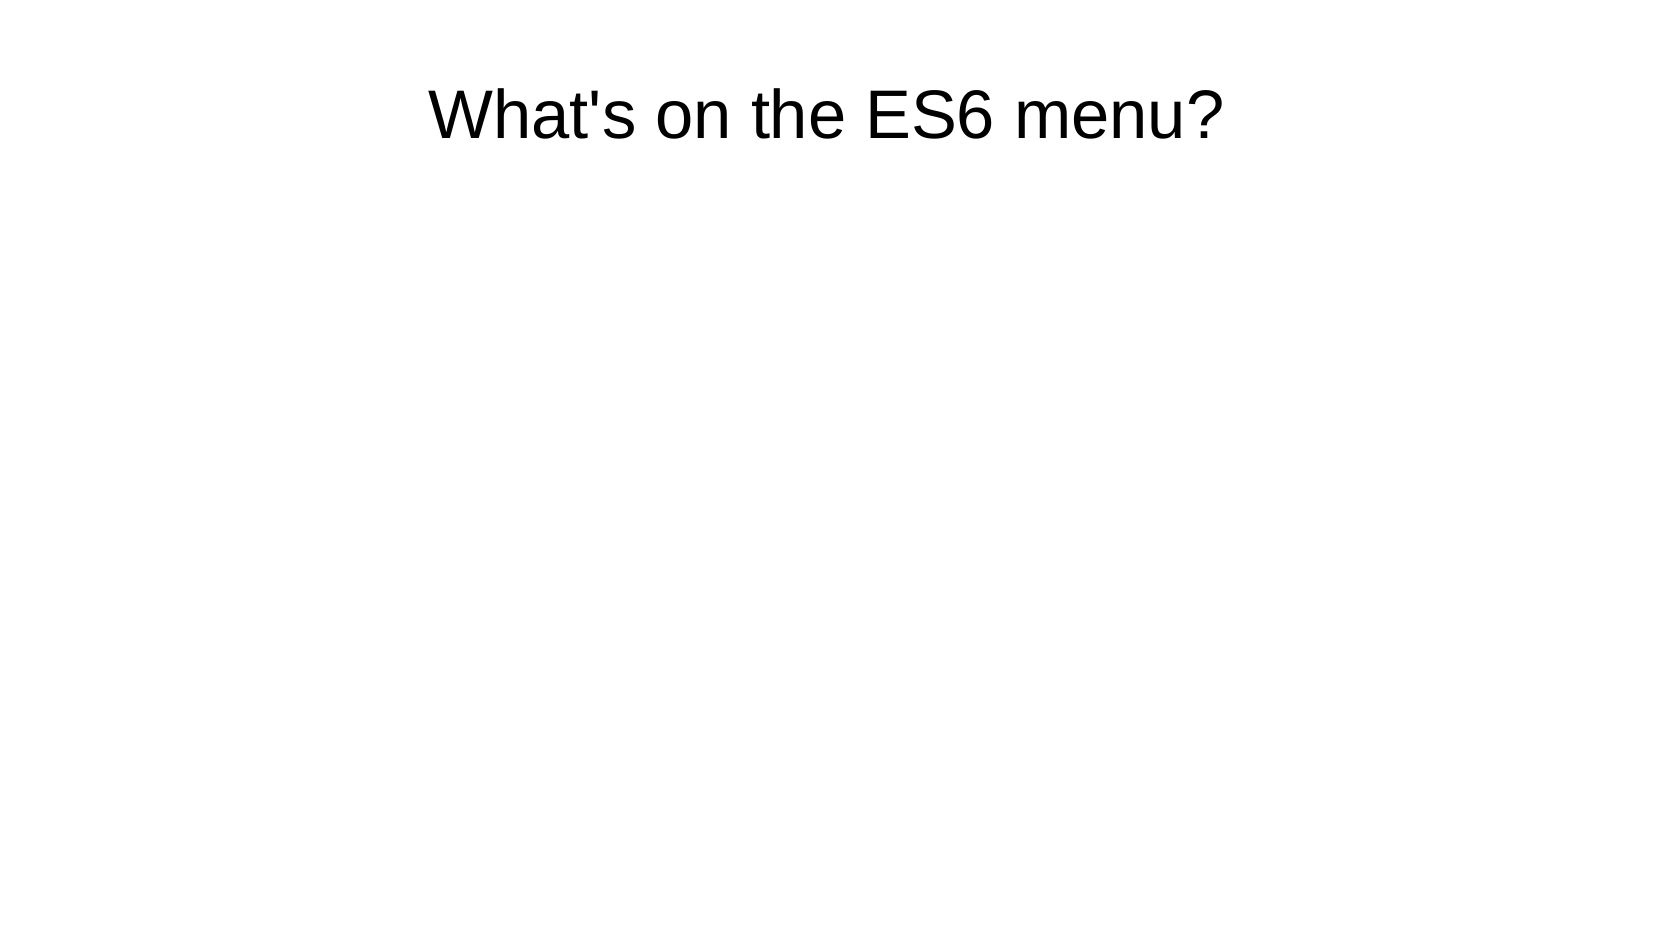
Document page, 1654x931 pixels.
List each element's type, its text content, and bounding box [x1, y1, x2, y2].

title What's on the ES6 menu? [82, 37, 1571, 193]
